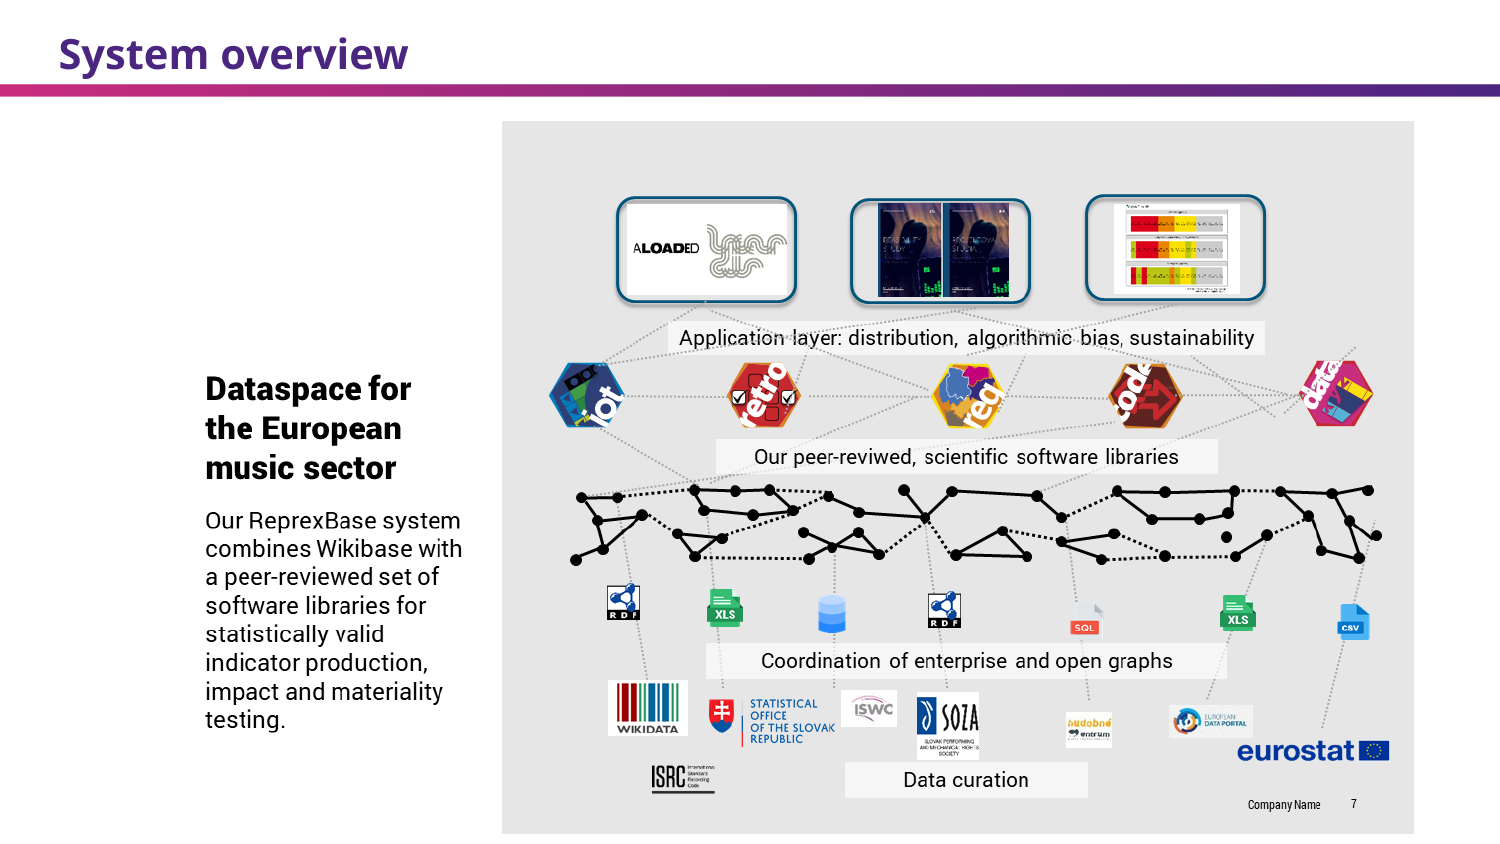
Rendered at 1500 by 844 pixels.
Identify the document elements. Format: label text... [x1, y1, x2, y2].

picture [0, 0, 1500, 844]
text_box System overview [43, 12, 963, 93]
